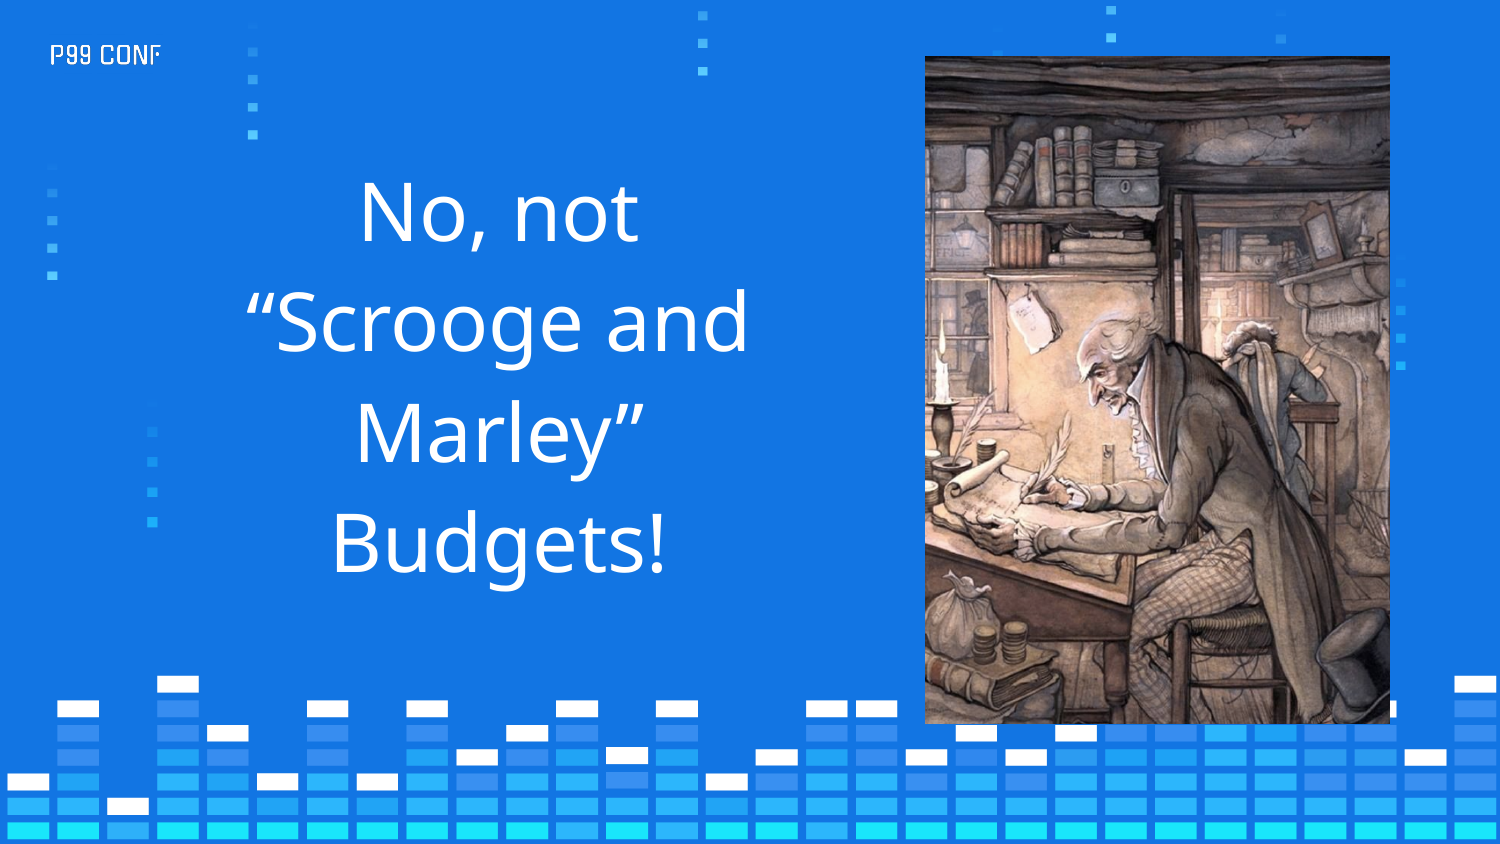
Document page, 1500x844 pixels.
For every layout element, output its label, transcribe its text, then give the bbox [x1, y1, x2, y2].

title No, not “Scrooge and Marley” Budgets! [171, 137, 827, 614]
picture [0, 0, 1500, 844]
